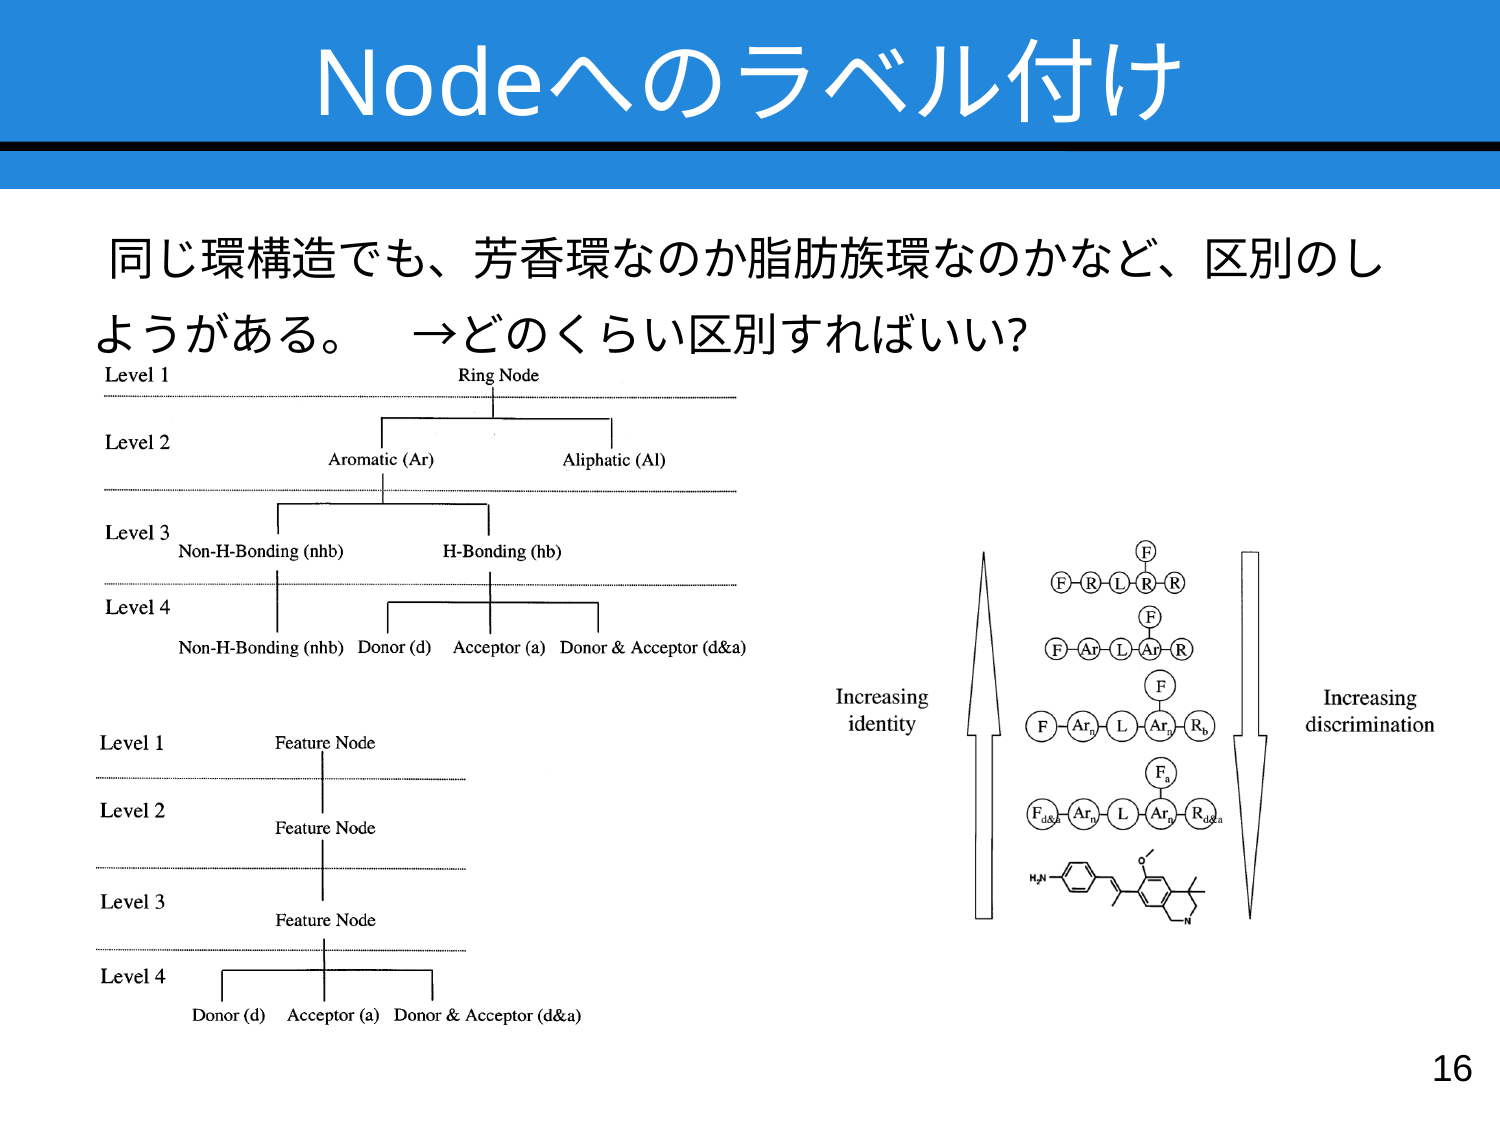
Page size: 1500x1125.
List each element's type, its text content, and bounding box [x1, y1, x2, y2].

title Nodeへのラベル付け [75, 29, 1425, 122]
list 同じ環構造でも、芳香環なのか脂肪族環なのかなど、区別のし ようがある。 →どのくらい区別すればいい? [75, 212, 1425, 1075]
picture [94, 354, 768, 668]
picture [96, 721, 584, 1028]
picture [826, 531, 1441, 934]
